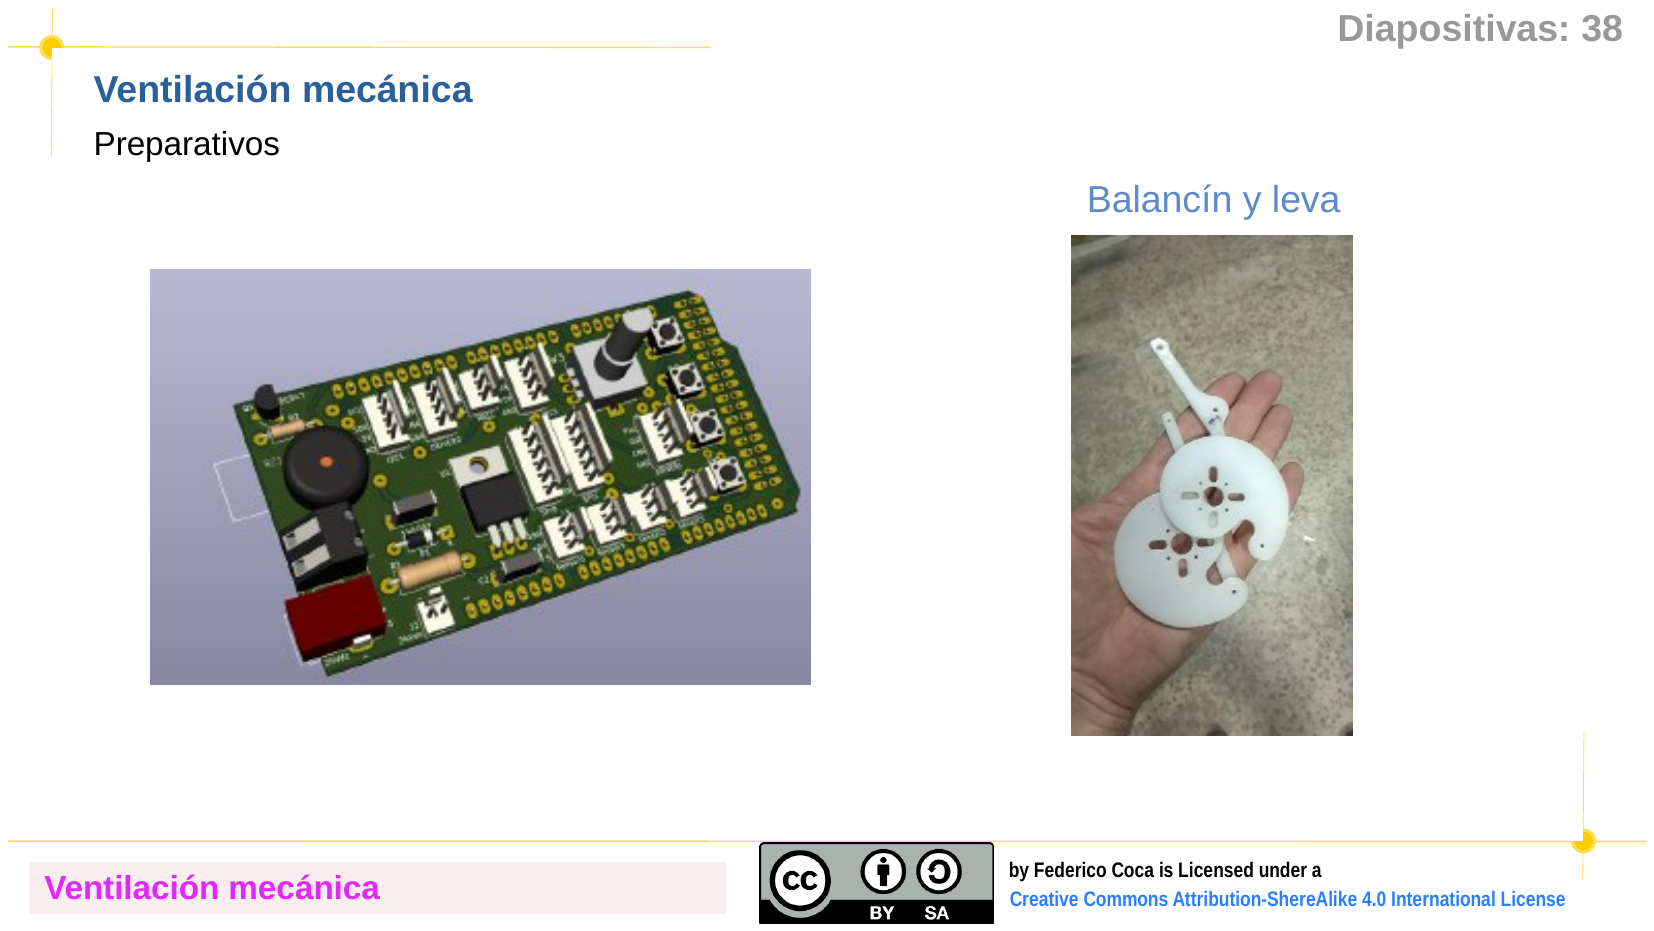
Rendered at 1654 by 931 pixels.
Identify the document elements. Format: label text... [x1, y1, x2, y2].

text_box Balancín y leva [1072, 171, 1447, 229]
picture [1071, 235, 1353, 736]
text_box Preparativos [78, 118, 1630, 178]
text_box Diapositivas: 38 [1322, 0, 1644, 57]
picture [150, 269, 811, 685]
text_box Ventilación mecánica [29, 862, 727, 915]
text_box Ventilación mecánica [78, 61, 886, 118]
